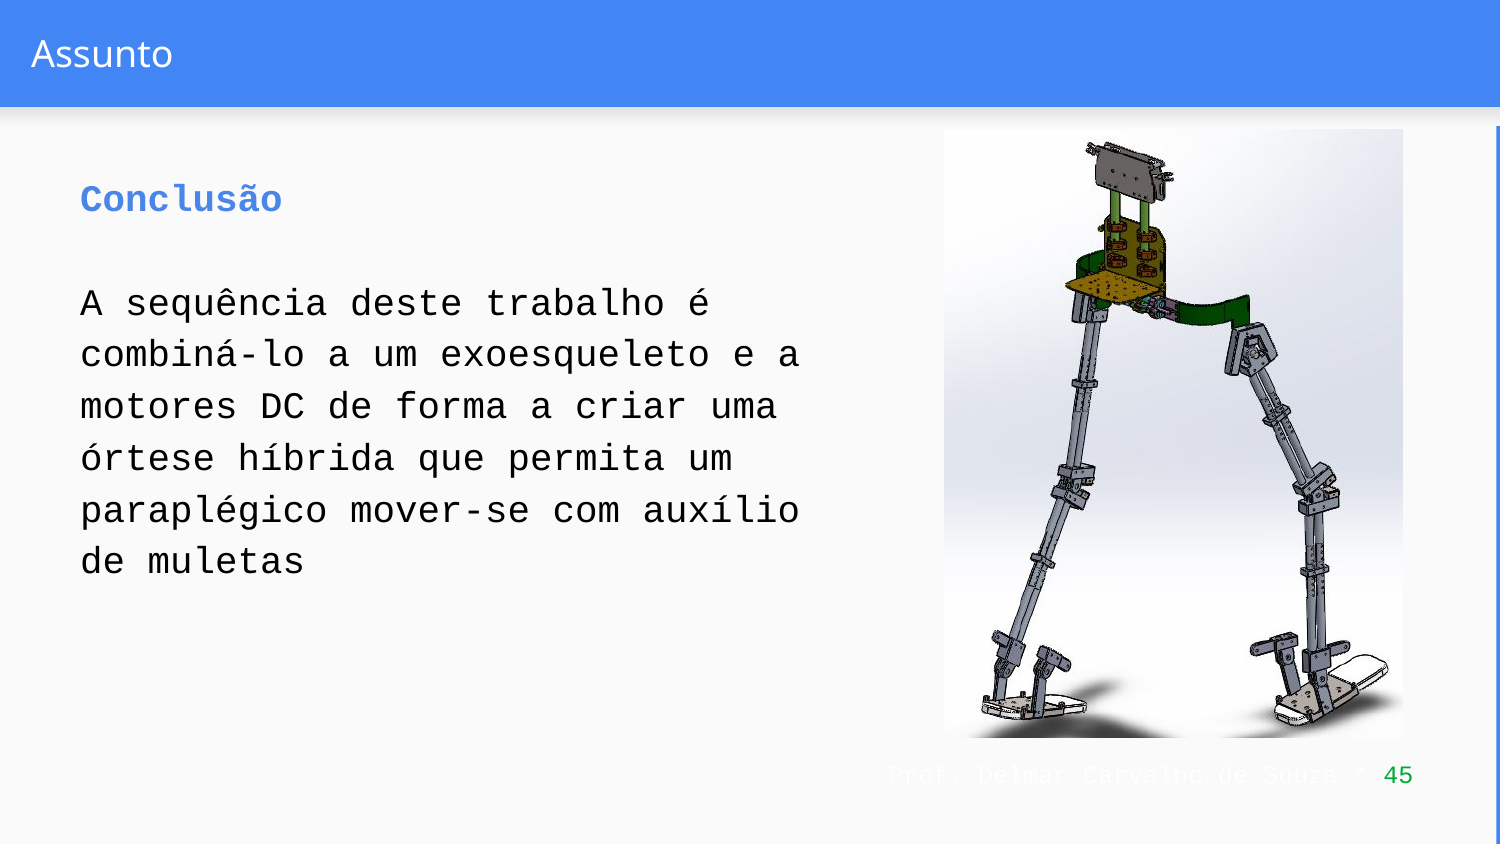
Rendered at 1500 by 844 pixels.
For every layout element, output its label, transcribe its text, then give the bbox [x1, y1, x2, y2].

picture [944, 129, 1403, 738]
text_box Conclusão A sequência deste trabalho é combiná-lo a um exoesqueleto e a motores DC de forma a criar uma órtese híbrida que permita um paraplégico mover-se com auxílio de muletas [40, 152, 898, 780]
title Assunto [16, 2, 1464, 102]
